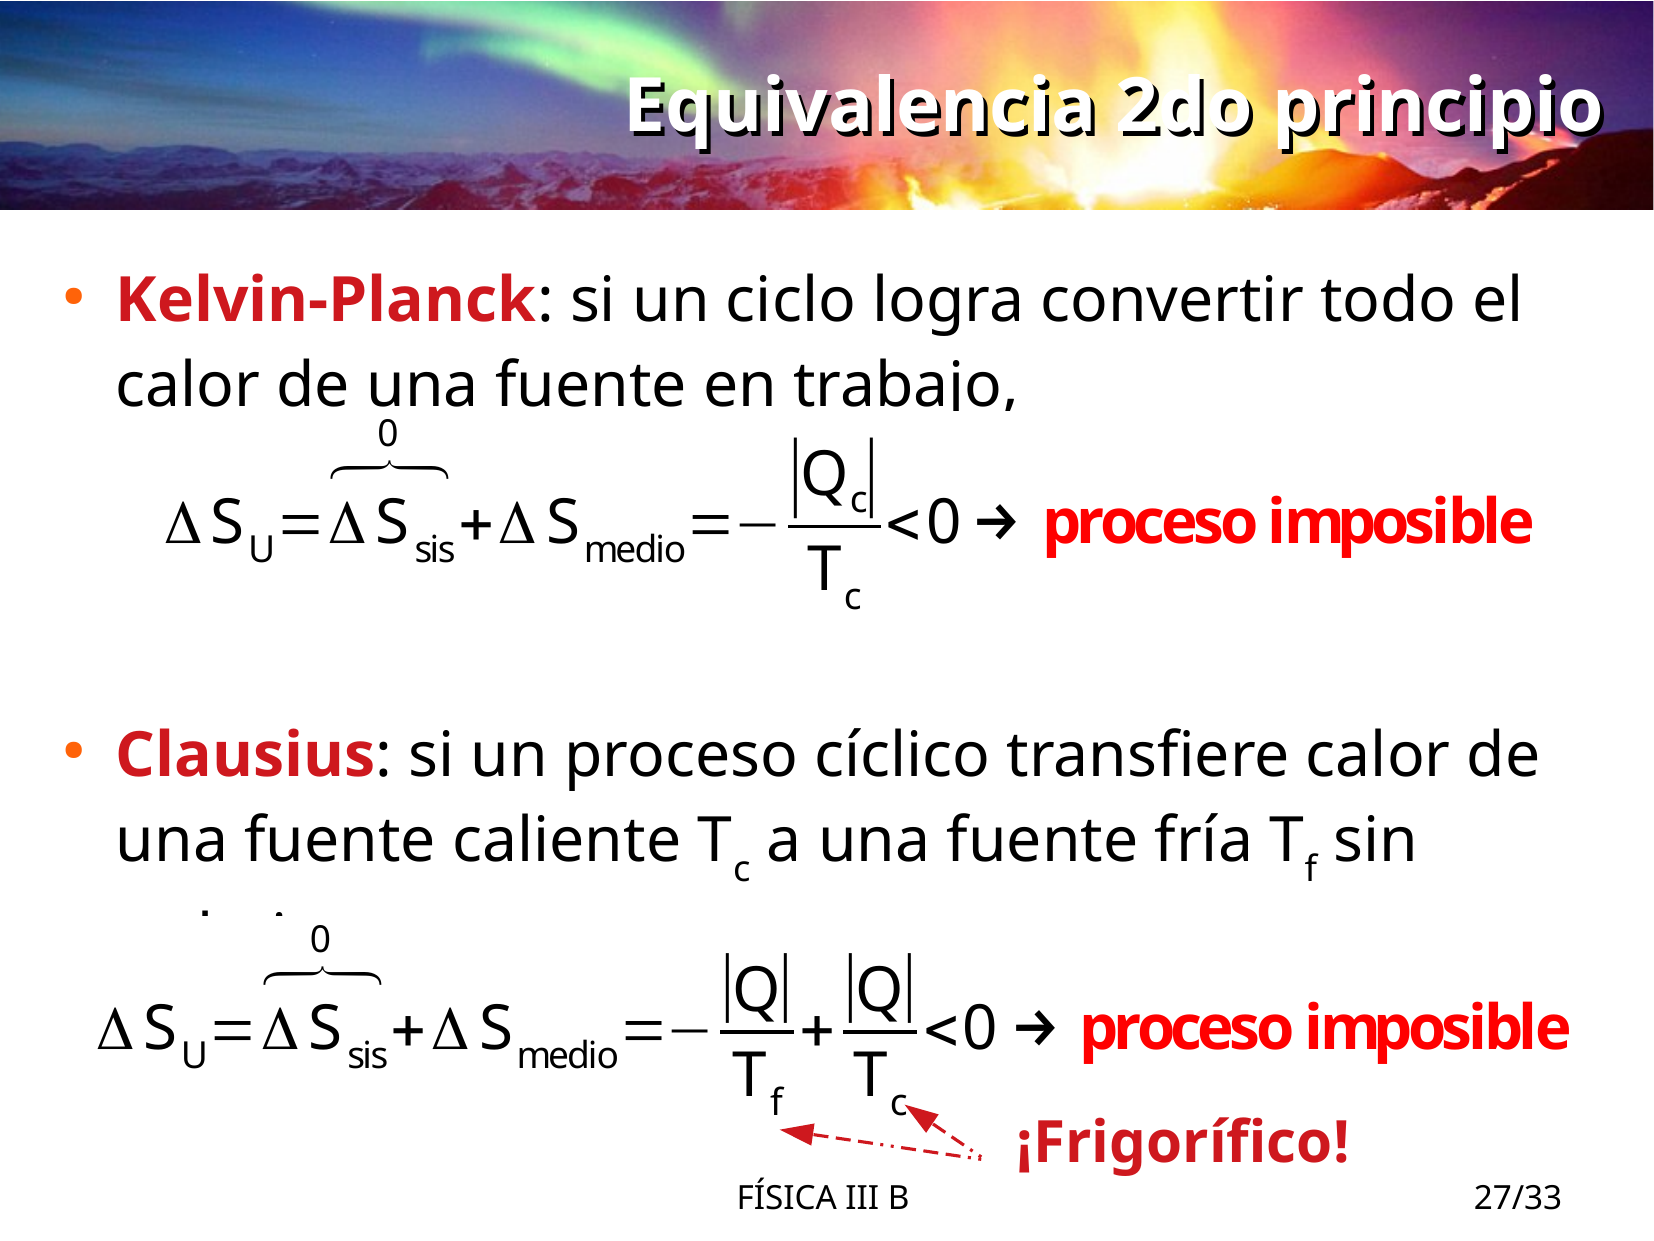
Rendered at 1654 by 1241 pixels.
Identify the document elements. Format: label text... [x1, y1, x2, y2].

picture [0, 1, 1654, 210]
text_box ¡Frigorífico! [1001, 1092, 1311, 1179]
chart [156, 410, 1538, 618]
list Kelvin-Planck: si un ciclo logra convertir todo el calor de una fuente en trabajo, Clausius: si un proceso cíclico transfiere calor de una fuente caliente Tc a una fuente fría Tf sin trabajo externo, |Qc|=|Qf|=Q, pero Tf<Tc: [45, 255, 1606, 1156]
title Equivalencia 2do principio [45, 15, 1606, 191]
chart [89, 916, 1575, 1124]
